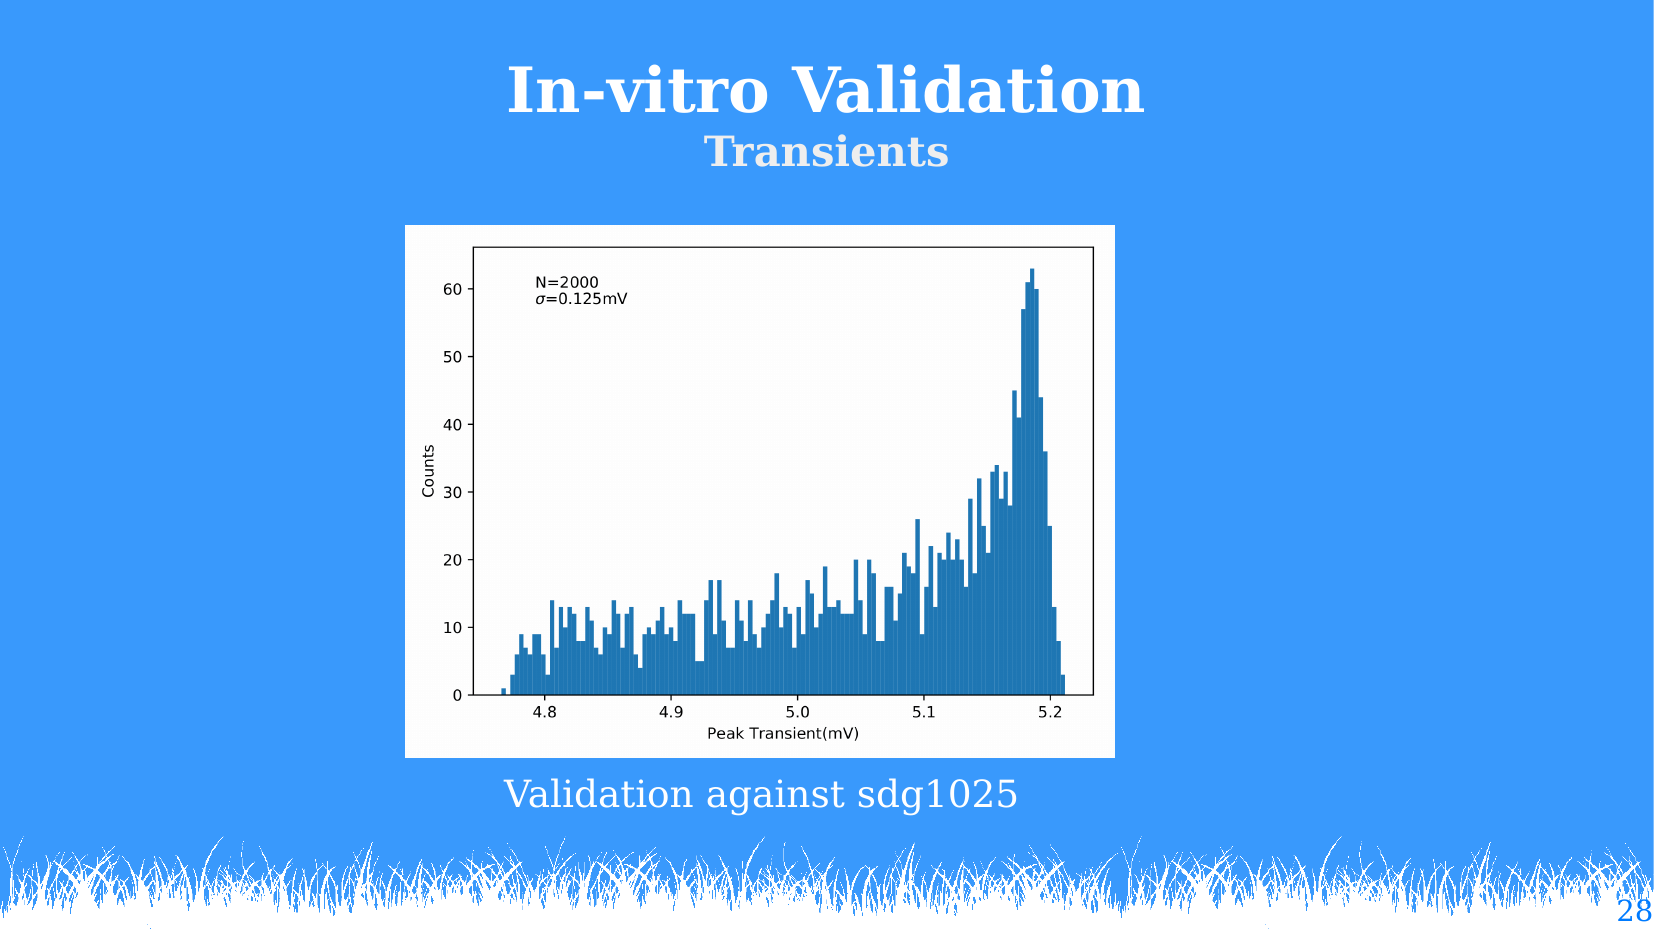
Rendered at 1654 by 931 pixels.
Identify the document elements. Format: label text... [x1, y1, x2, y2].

text_box Validation against sdg1025 [400, 765, 1136, 868]
picture [0, 0, 1654, 931]
title In-vitro Validation Transients [82, 36, 1571, 194]
